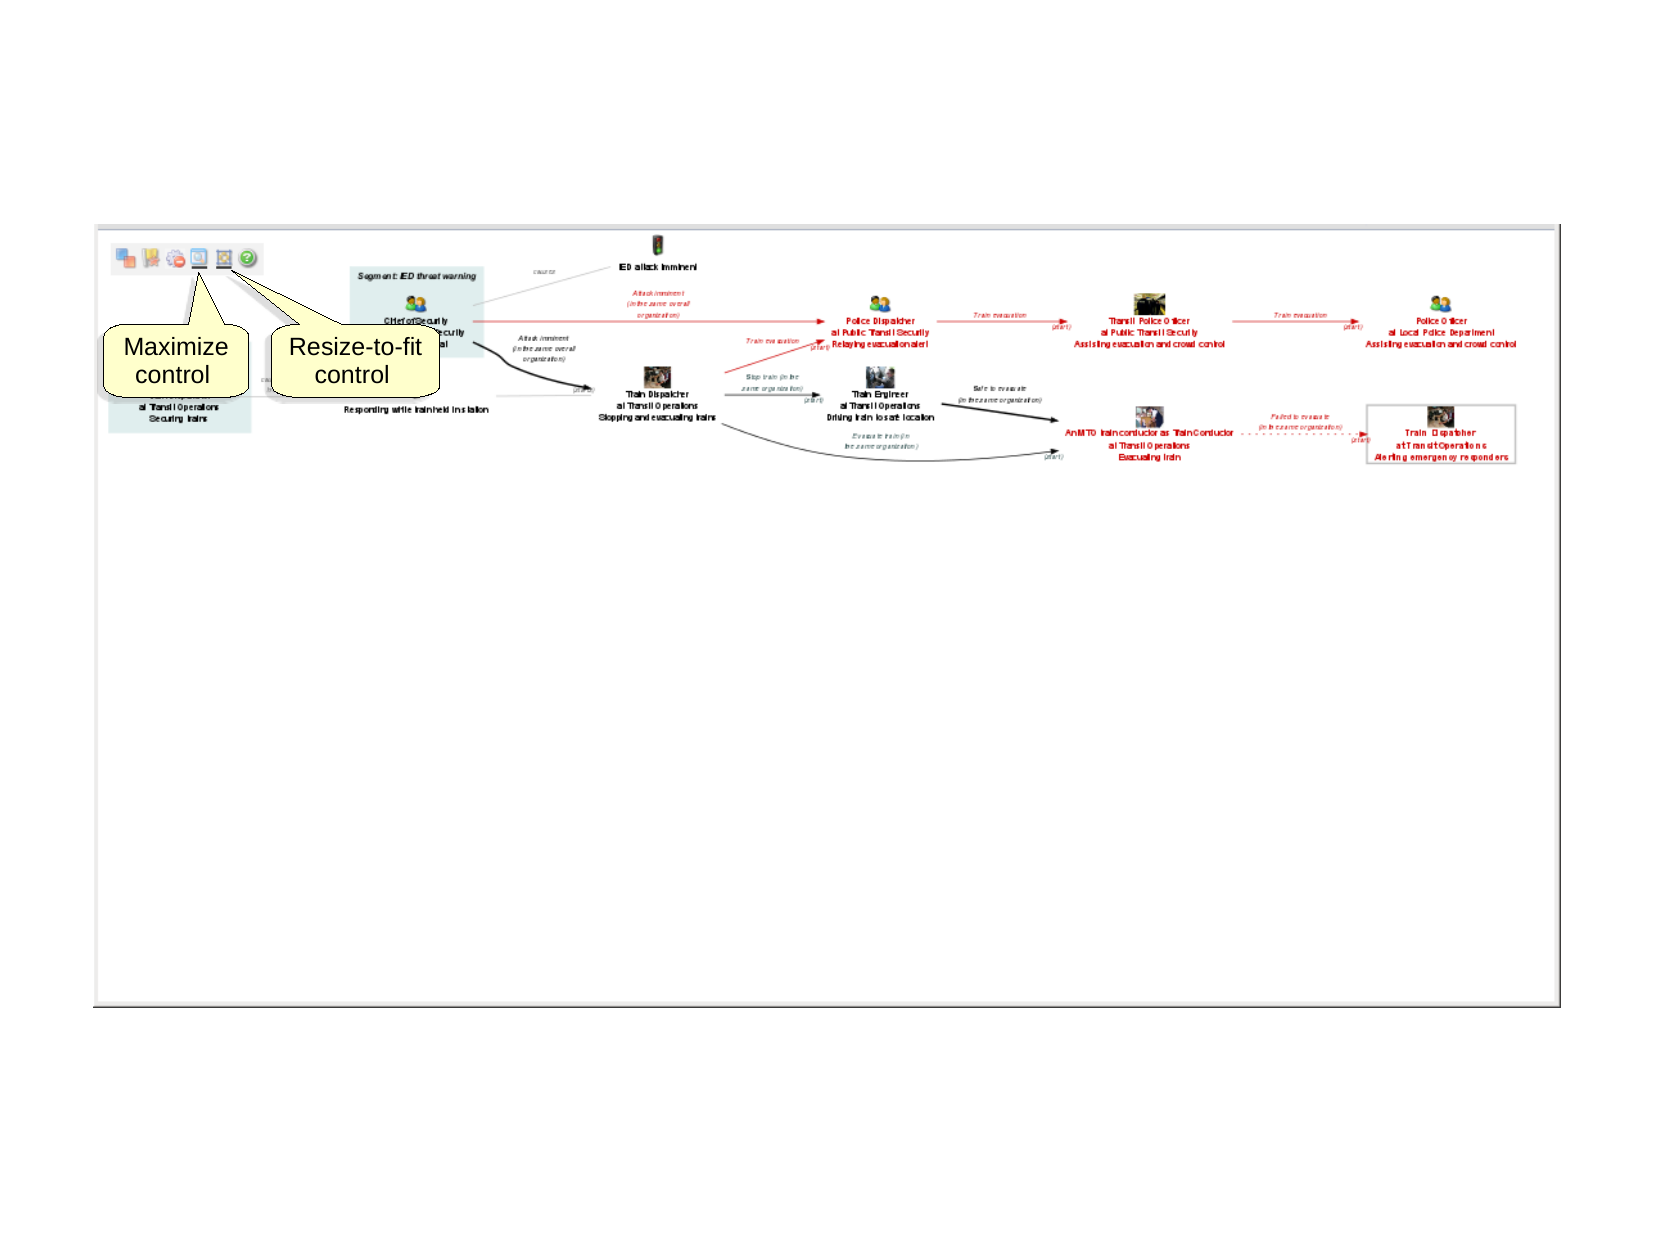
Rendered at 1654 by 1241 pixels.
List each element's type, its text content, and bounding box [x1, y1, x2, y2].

text_box Resize-to-fit control [231, 270, 440, 398]
picture [93, 224, 1561, 1008]
text_box Maximize control [103, 272, 249, 398]
